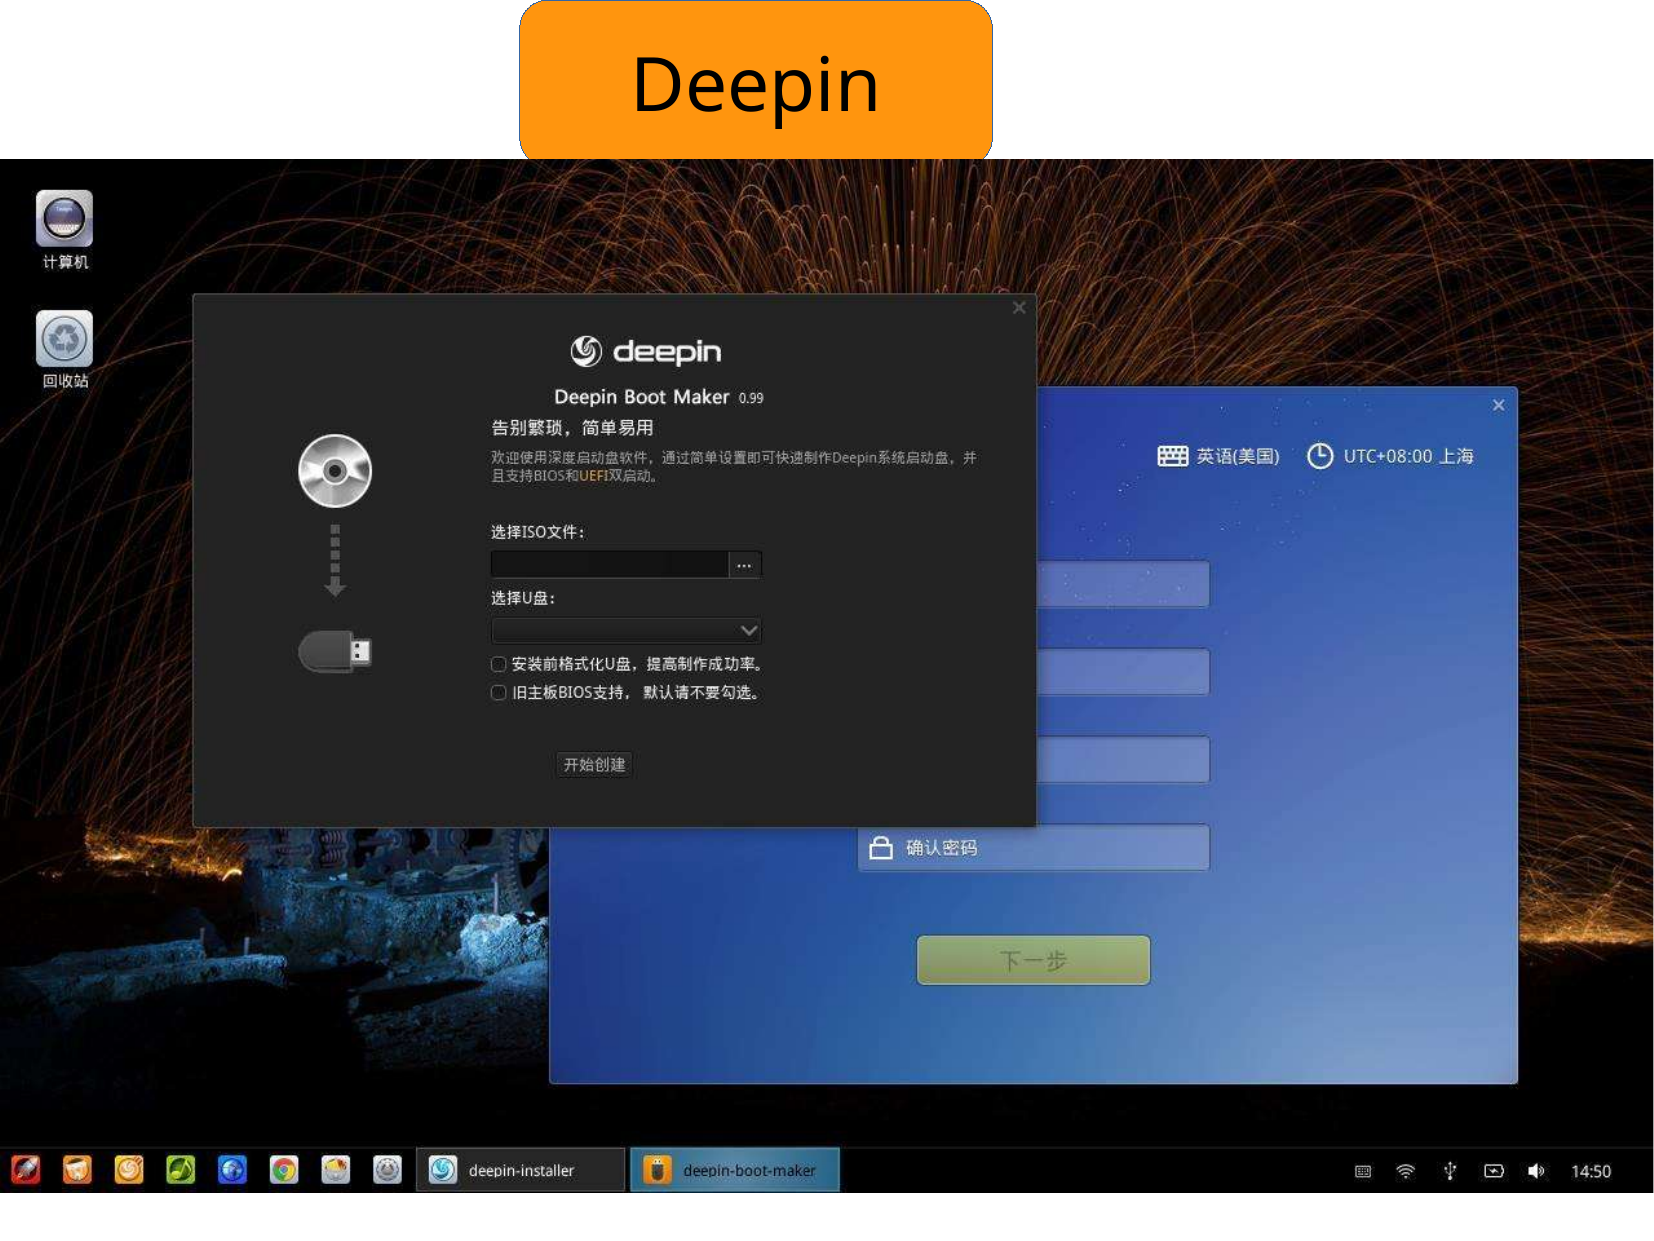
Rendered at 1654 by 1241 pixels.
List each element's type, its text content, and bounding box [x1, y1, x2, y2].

picture [0, 159, 1654, 1193]
text_box Deepin [519, 0, 993, 159]
